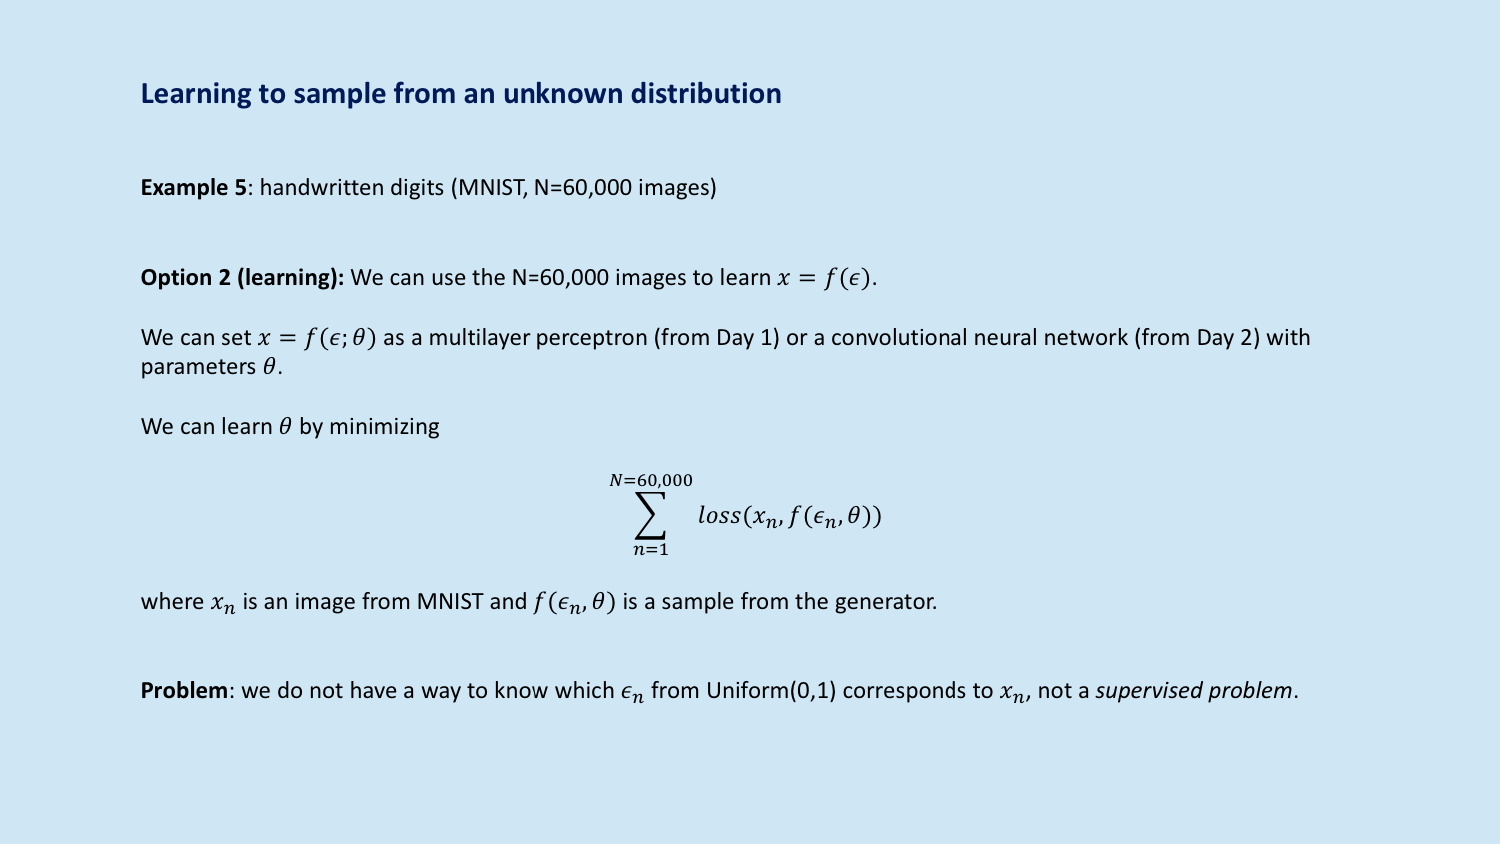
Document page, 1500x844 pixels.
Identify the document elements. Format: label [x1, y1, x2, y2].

text_box [120, 63, 1364, 718]
